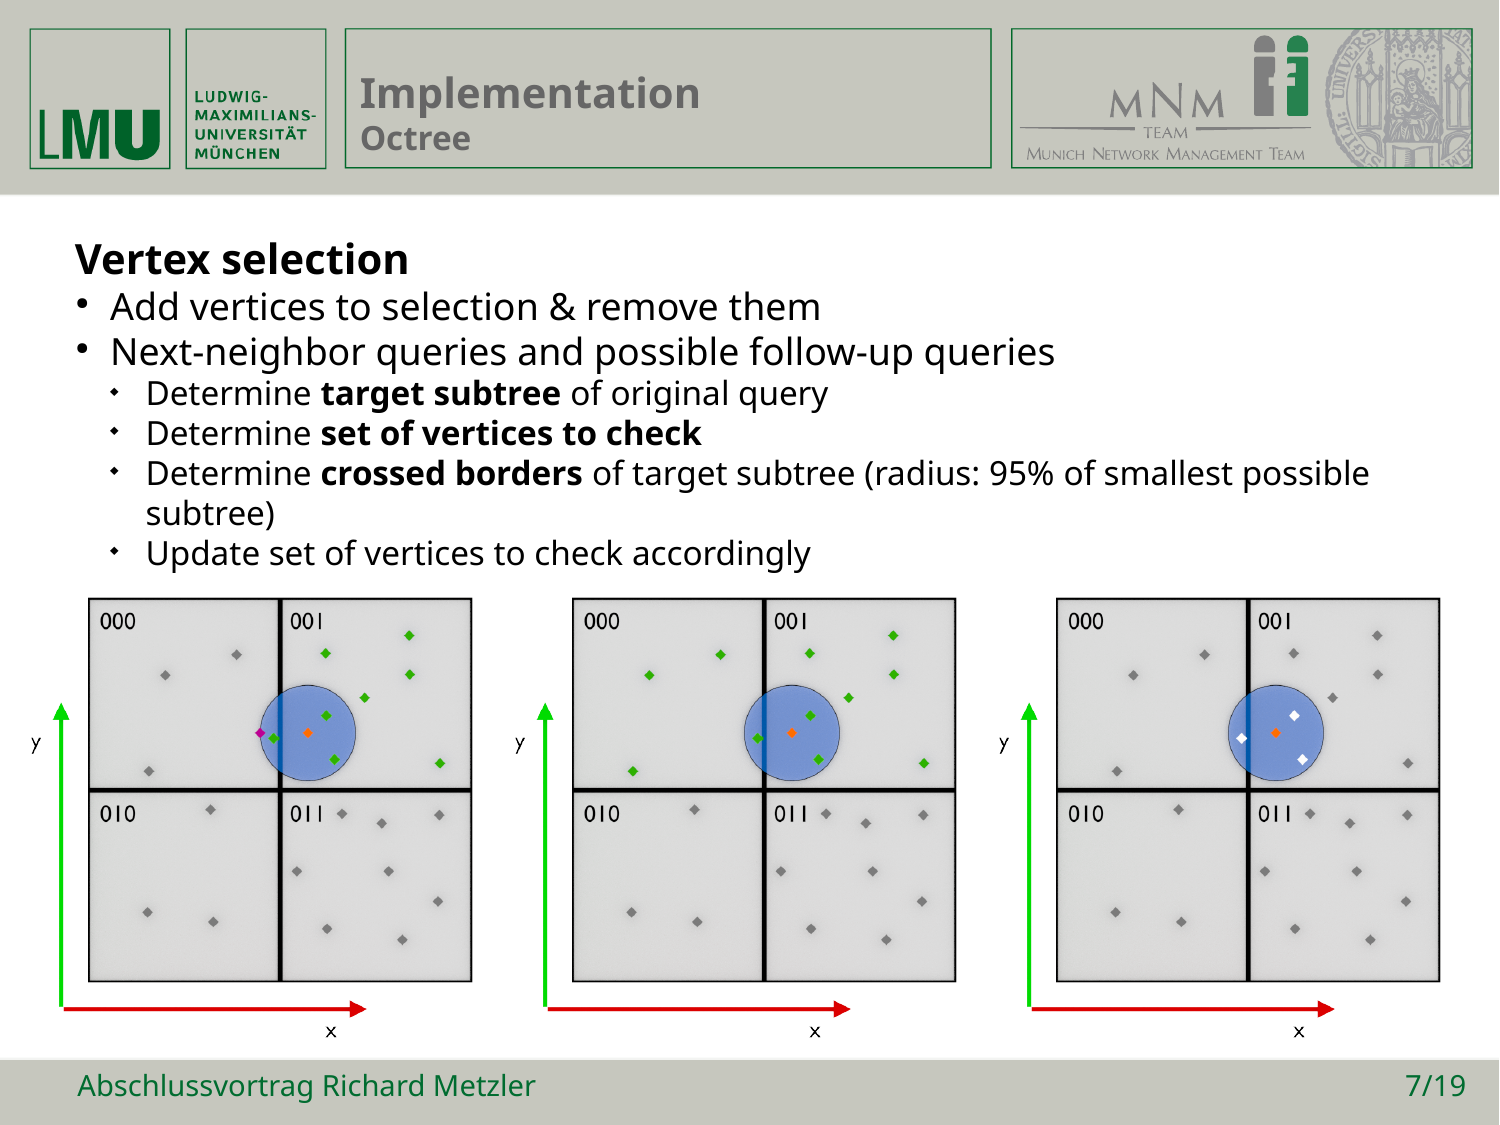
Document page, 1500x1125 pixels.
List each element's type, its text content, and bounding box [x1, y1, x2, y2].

text_box 7/19 [1320, 1059, 1482, 1107]
picture [0, 1058, 1499, 1125]
text_box Implementation Octree [345, 59, 986, 165]
text_box Abschlussvortrag Richard Metzler [62, 1059, 1245, 1107]
picture [0, 585, 1500, 1051]
picture [0, 0, 1499, 196]
text_box Vertex selection Add vertices to selection & remove them Next-neighbor queries and possible follow-up queries Determine target subtree of original query Determine set of vertices to check Determine crossed borders of target subtree (radius: 95% of smallest possible subtree) Update set of vertices to check accordingly [60, 224, 1456, 585]
